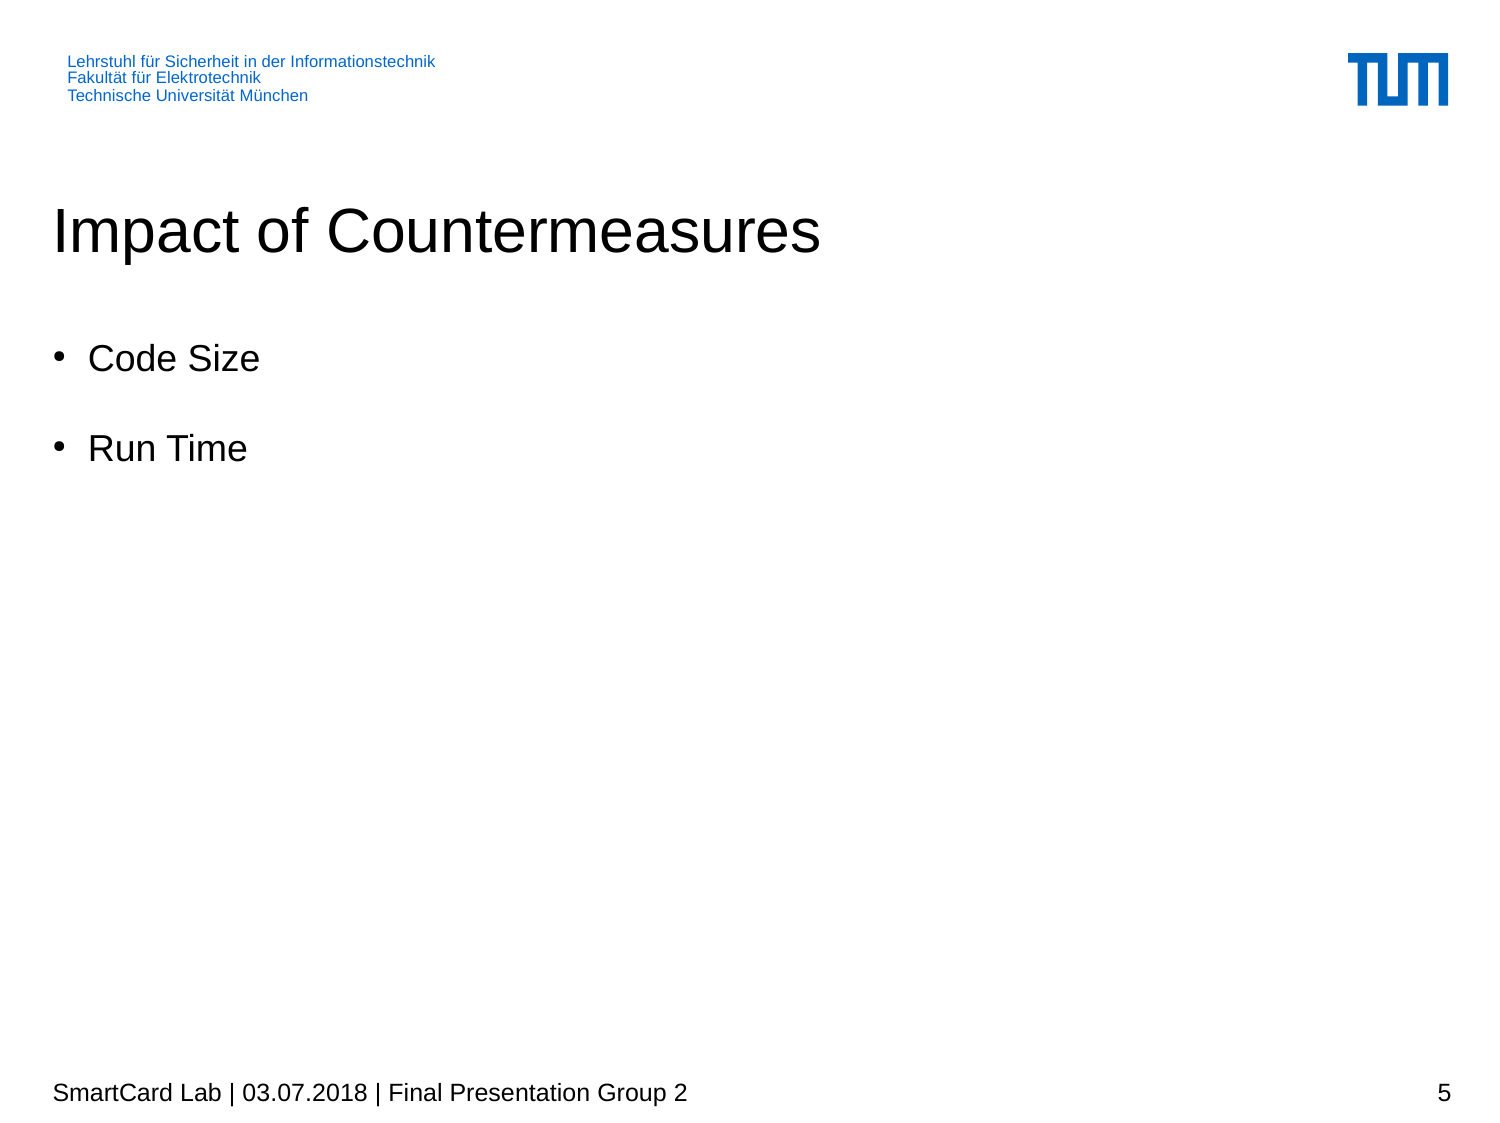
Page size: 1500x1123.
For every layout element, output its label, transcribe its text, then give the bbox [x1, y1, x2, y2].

title Impact of Countermeasures [52, 195, 1453, 266]
list Code Size Run Time [52, 330, 1453, 560]
